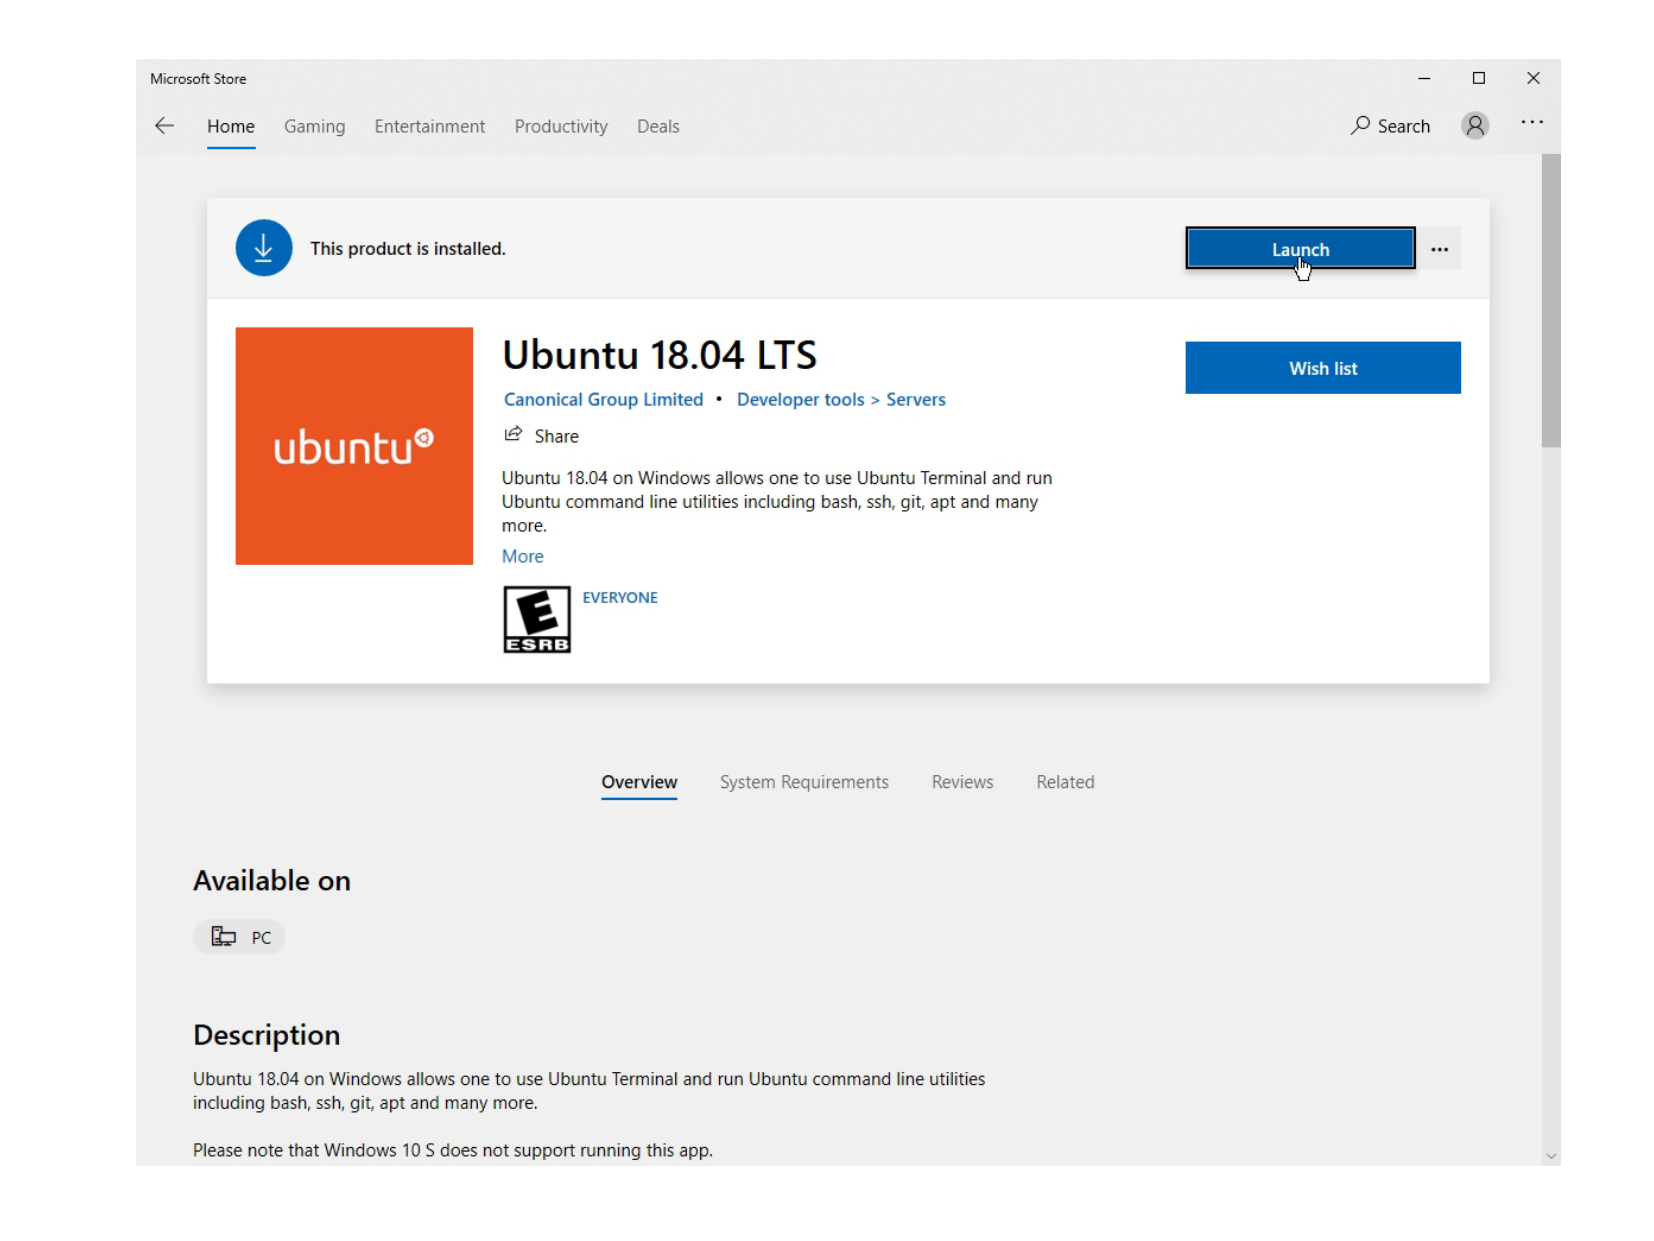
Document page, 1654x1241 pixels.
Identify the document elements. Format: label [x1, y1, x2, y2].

picture [136, 59, 1561, 1166]
